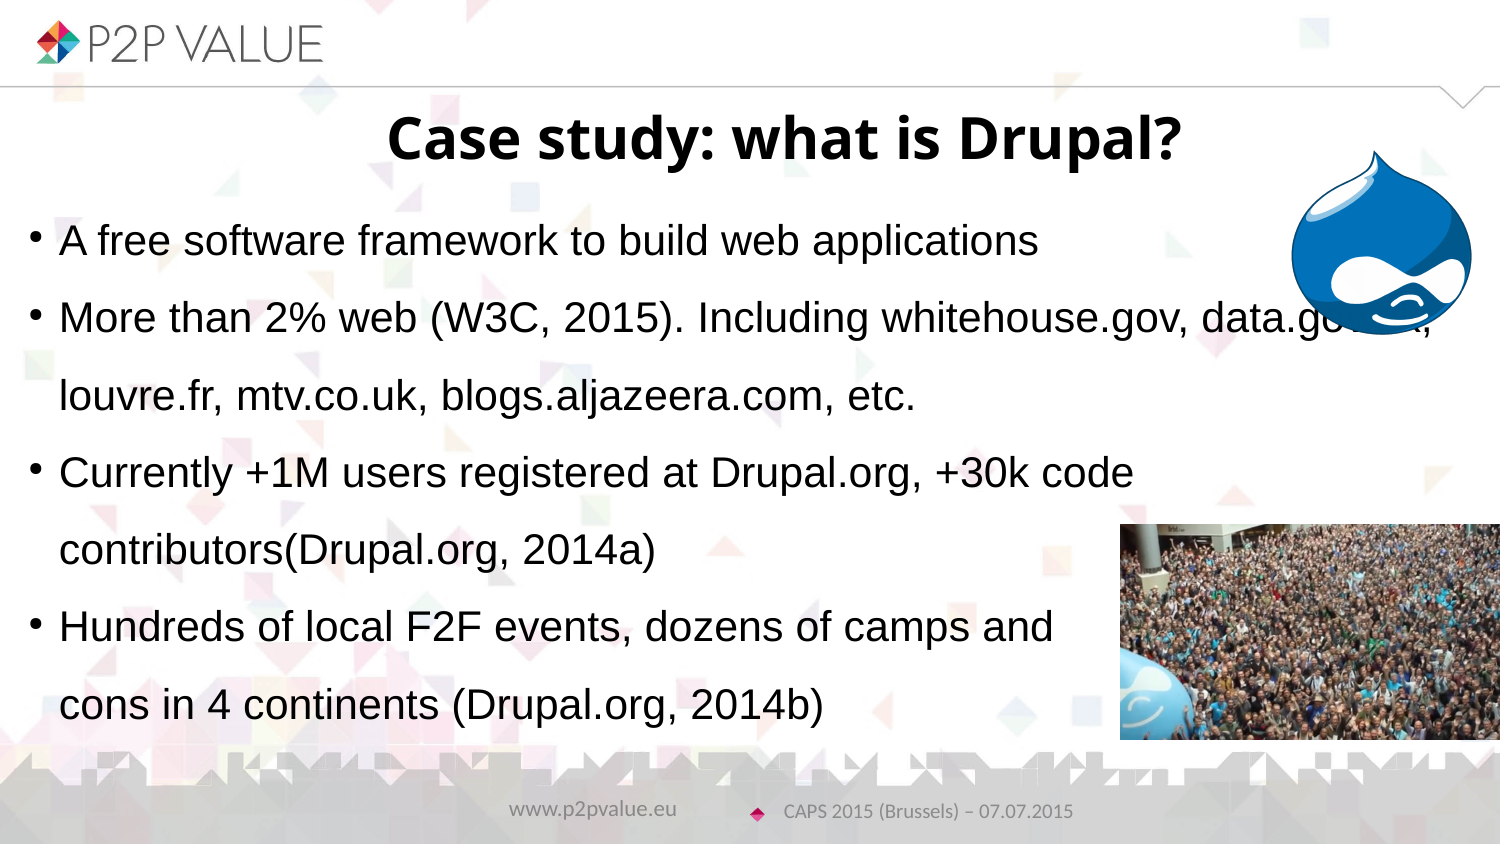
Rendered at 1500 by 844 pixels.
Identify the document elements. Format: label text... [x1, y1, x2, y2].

text_box www.p2pvalue.eu [502, 786, 721, 827]
text_box CAPS 2015 (Brussels) – 07.07.2015 [770, 787, 1463, 833]
title Case study: what is Drupal? [324, 92, 1246, 180]
subtitle A free software framework to build web applications More than 2% web (W3C, 2015). Including whitehouse.gov, data.gov.uk, louvre.fr, mtv.co.uk, blogs.aljazeera.com, etc. Currently +1M users registered at Drupal.org, +30k code contributors(Drupal.org, 2014a) Hundreds of local F2F events, dozens of camps and cons in 4 continents (Drupal.org, 2014b) [15, 180, 1496, 736]
picture [0, 0, 1500, 844]
